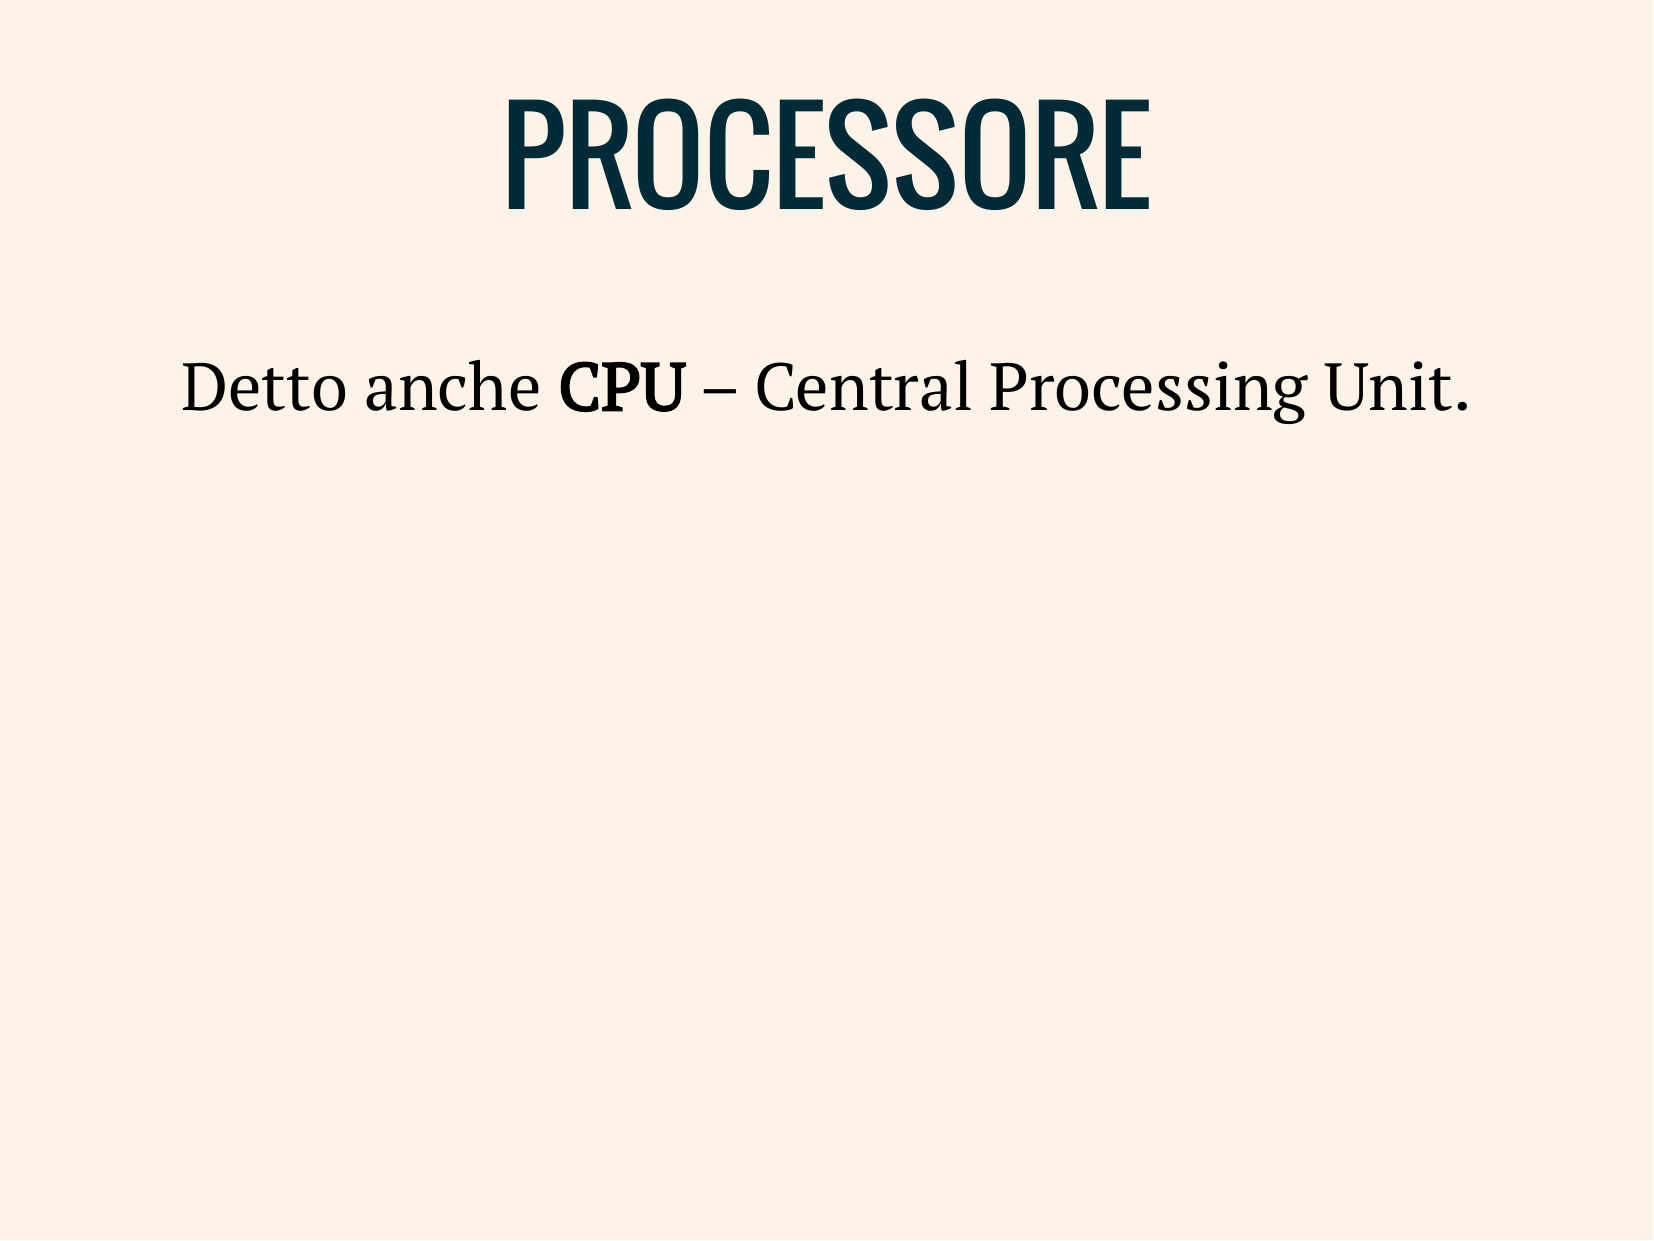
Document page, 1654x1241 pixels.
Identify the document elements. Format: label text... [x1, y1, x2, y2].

title Processore [82, 49, 1571, 257]
text_box Detto anche CPU – Central Processing Unit. [82, 290, 1571, 1010]
